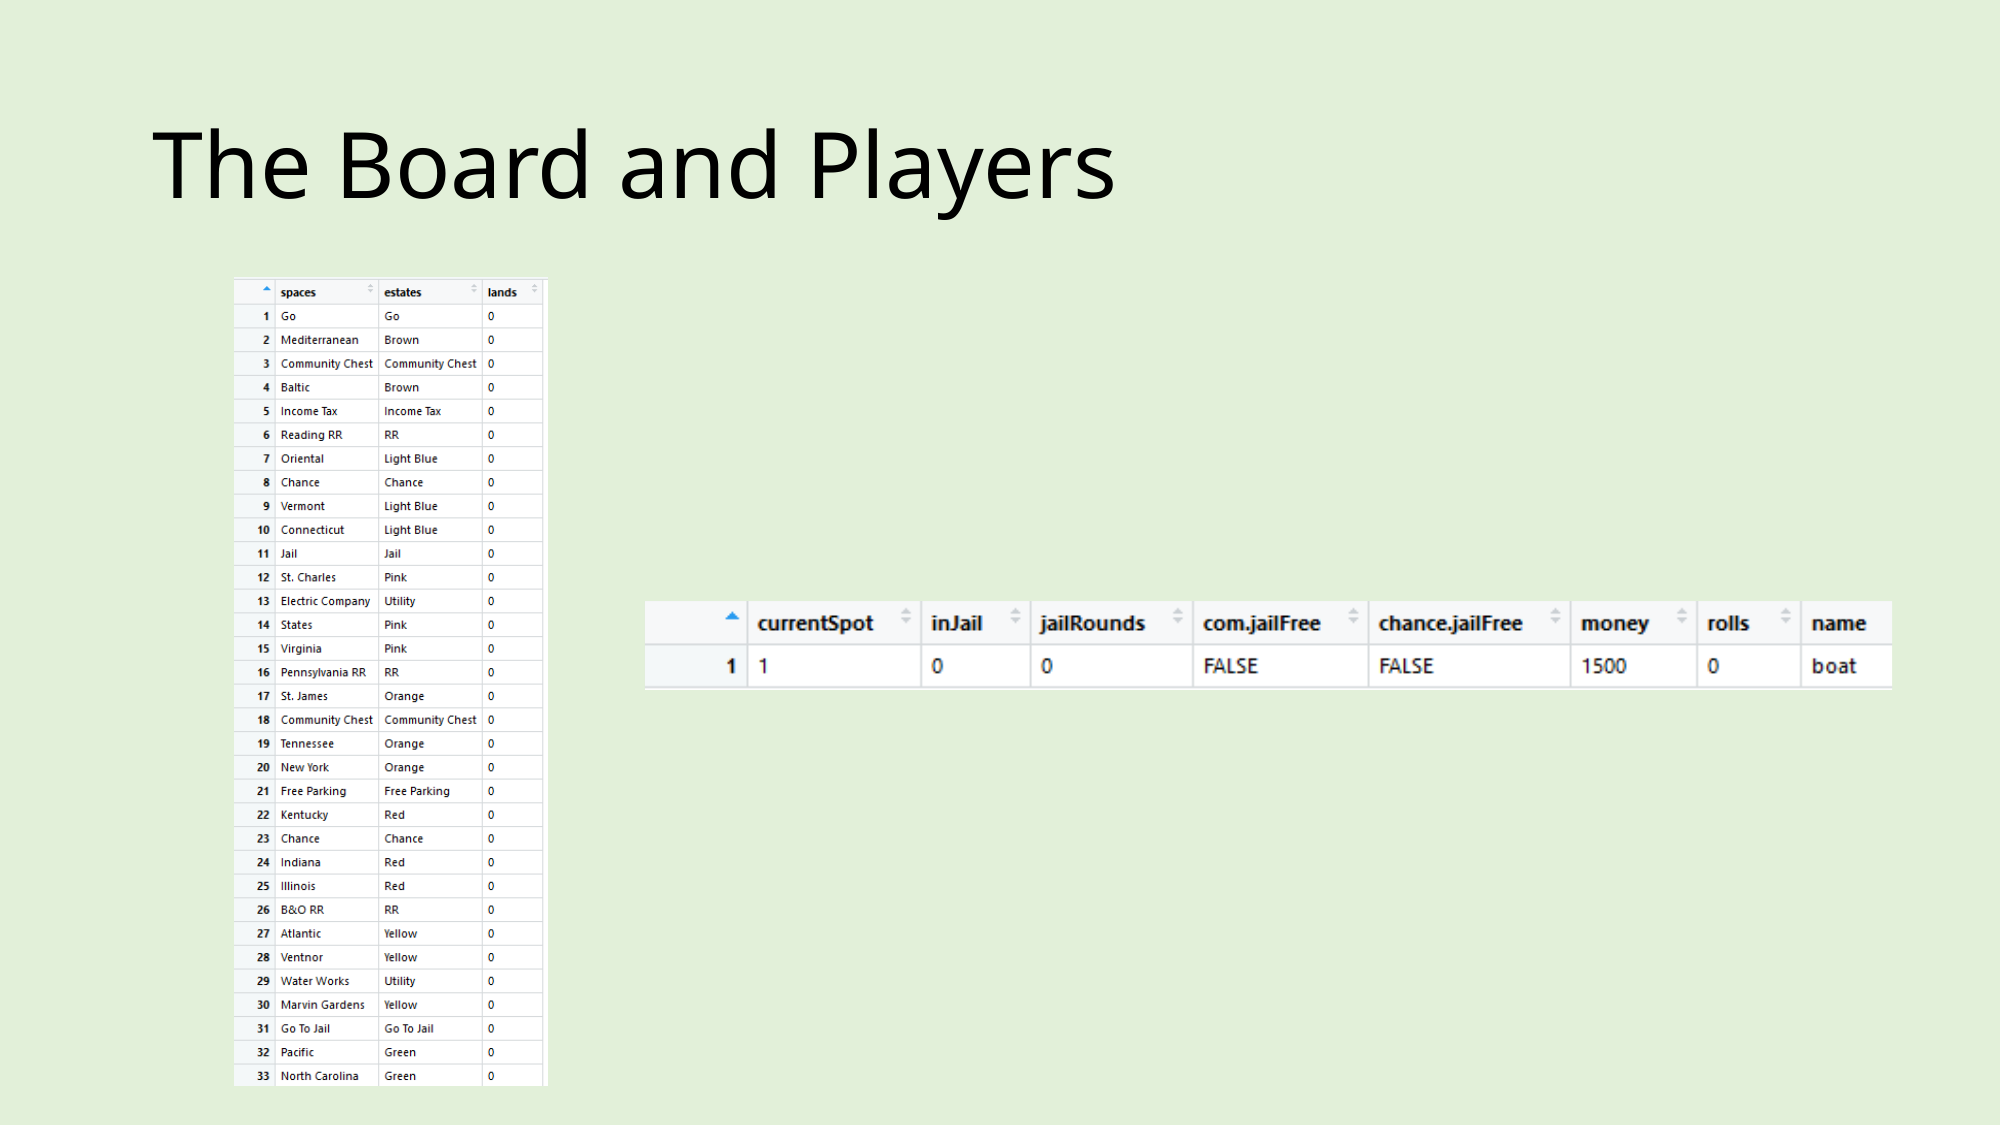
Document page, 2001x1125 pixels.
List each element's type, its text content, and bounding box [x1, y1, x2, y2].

title The Board and Players [137, 59, 1863, 278]
picture [234, 277, 548, 1086]
picture [644, 601, 1893, 690]
